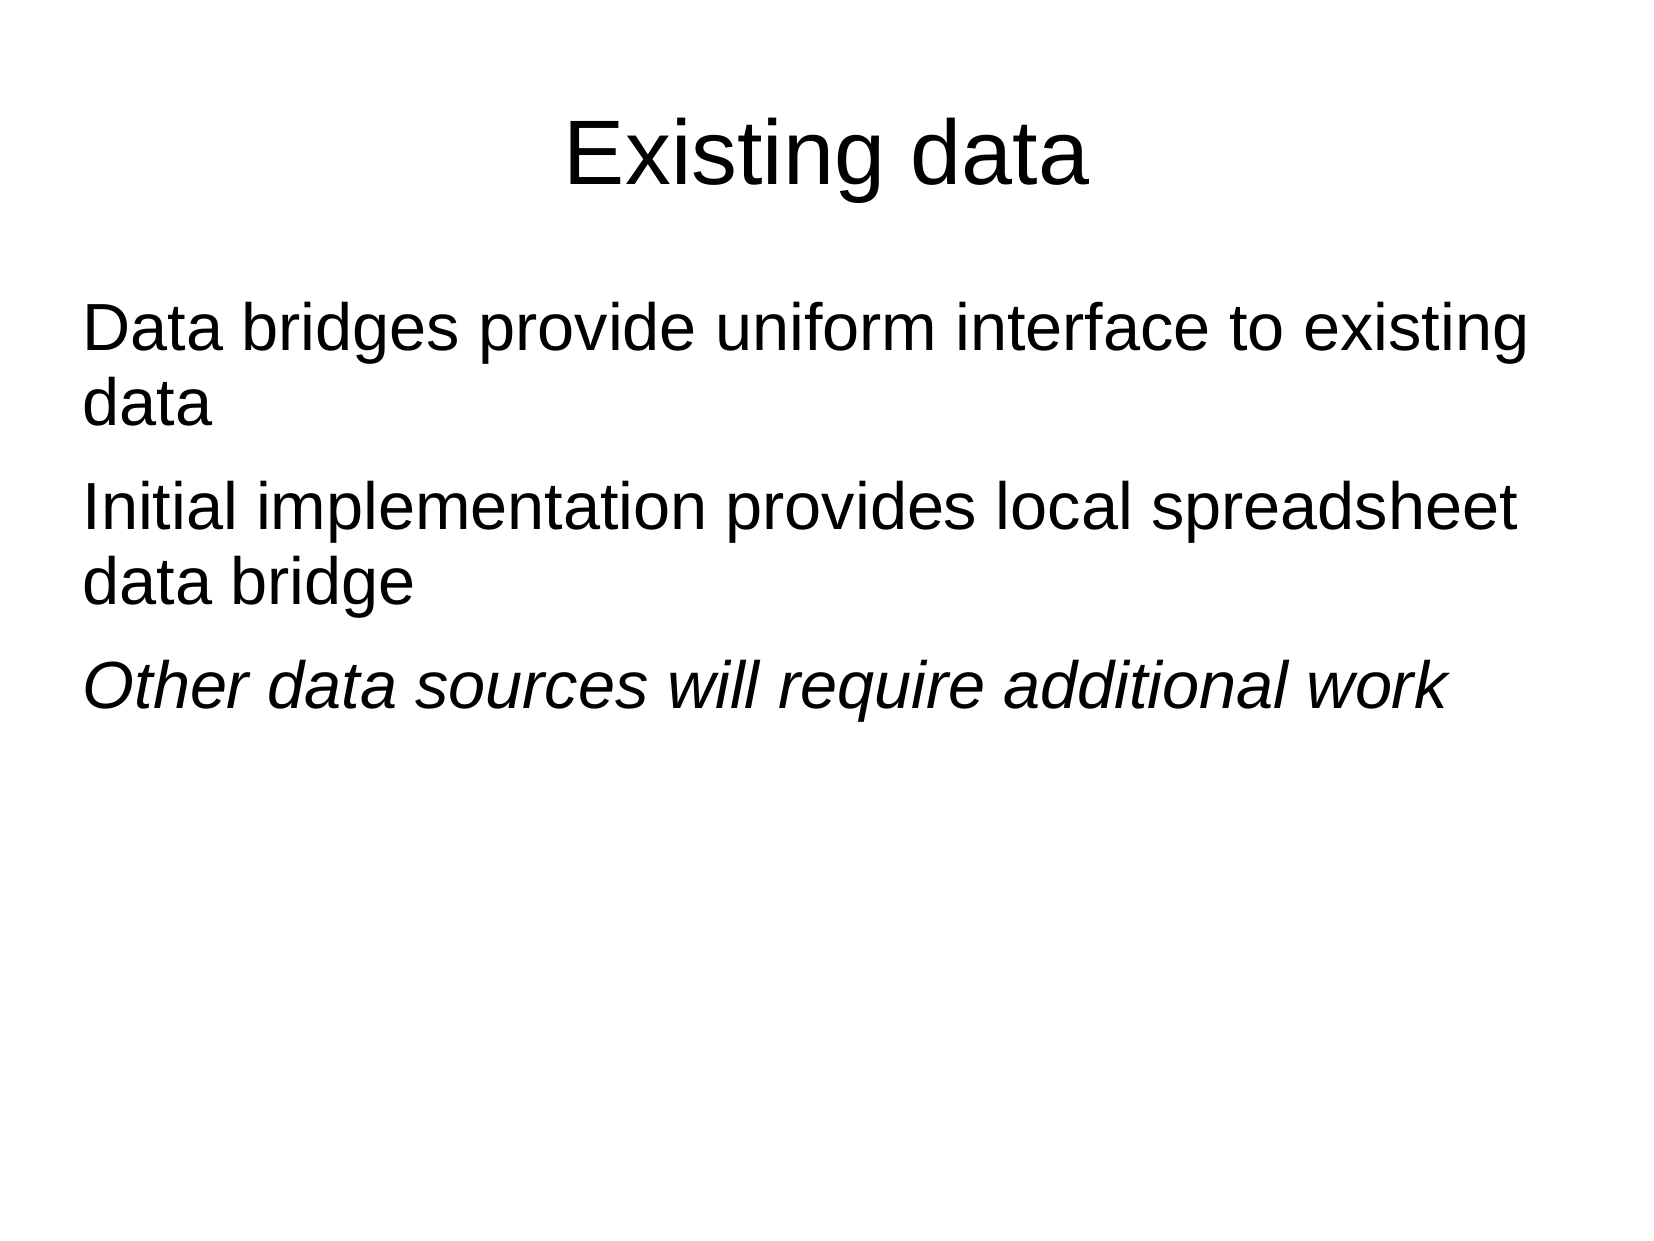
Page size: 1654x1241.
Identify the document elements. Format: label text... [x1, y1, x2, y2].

list Data bridges provide uniform interface to existing data Initial implementation provides local spreadsheet data bridge Other data sources will require additional work [82, 290, 1571, 1010]
title Existing data [82, 49, 1571, 257]
